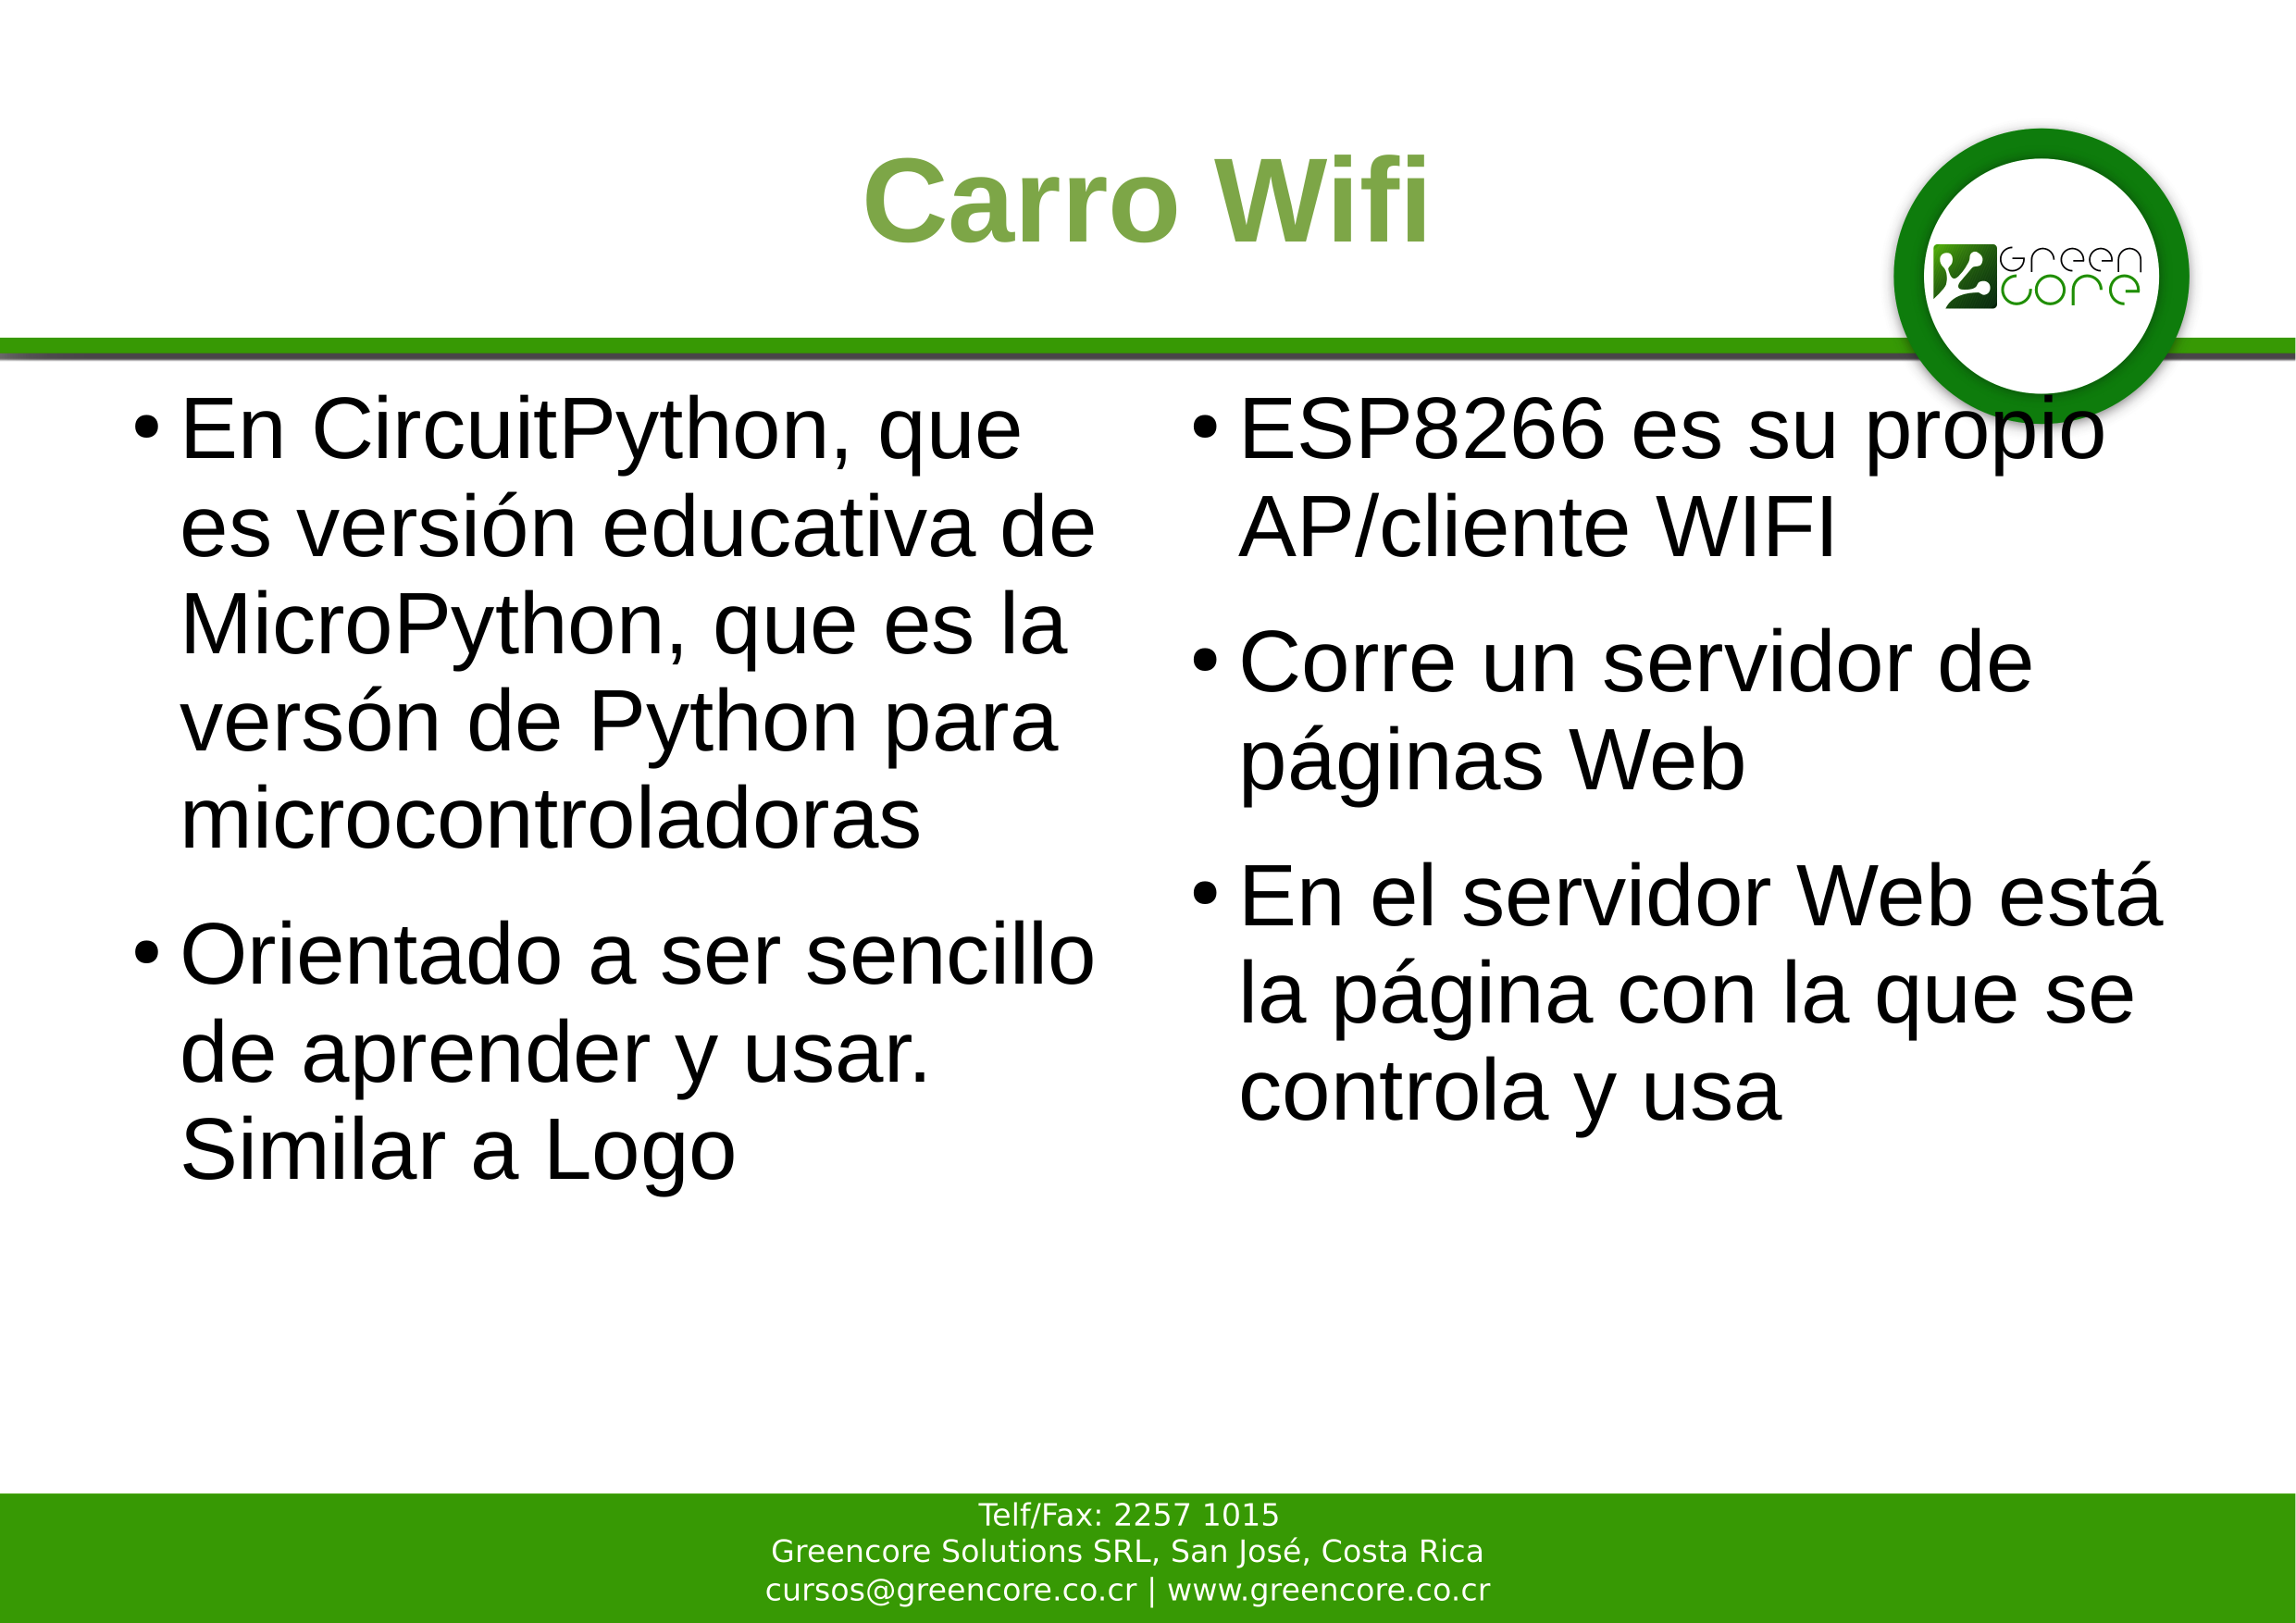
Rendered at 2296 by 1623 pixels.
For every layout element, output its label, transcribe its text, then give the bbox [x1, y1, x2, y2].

picture [0, 0, 2296, 1623]
title Carro Wifi [115, 64, 2181, 336]
list ESP8266 es su propio AP/cliente WIFI Corre un servidor de páginas Web En el servidor Web está la página con la que se controla y usa [1173, 379, 2182, 1321]
list En CircuitPython, que es versión educativa de MicroPython, que es la versón de Python para microcontroladoras Orientado a ser sencillo de aprender y usar. Similar a Logo [115, 379, 1123, 1321]
